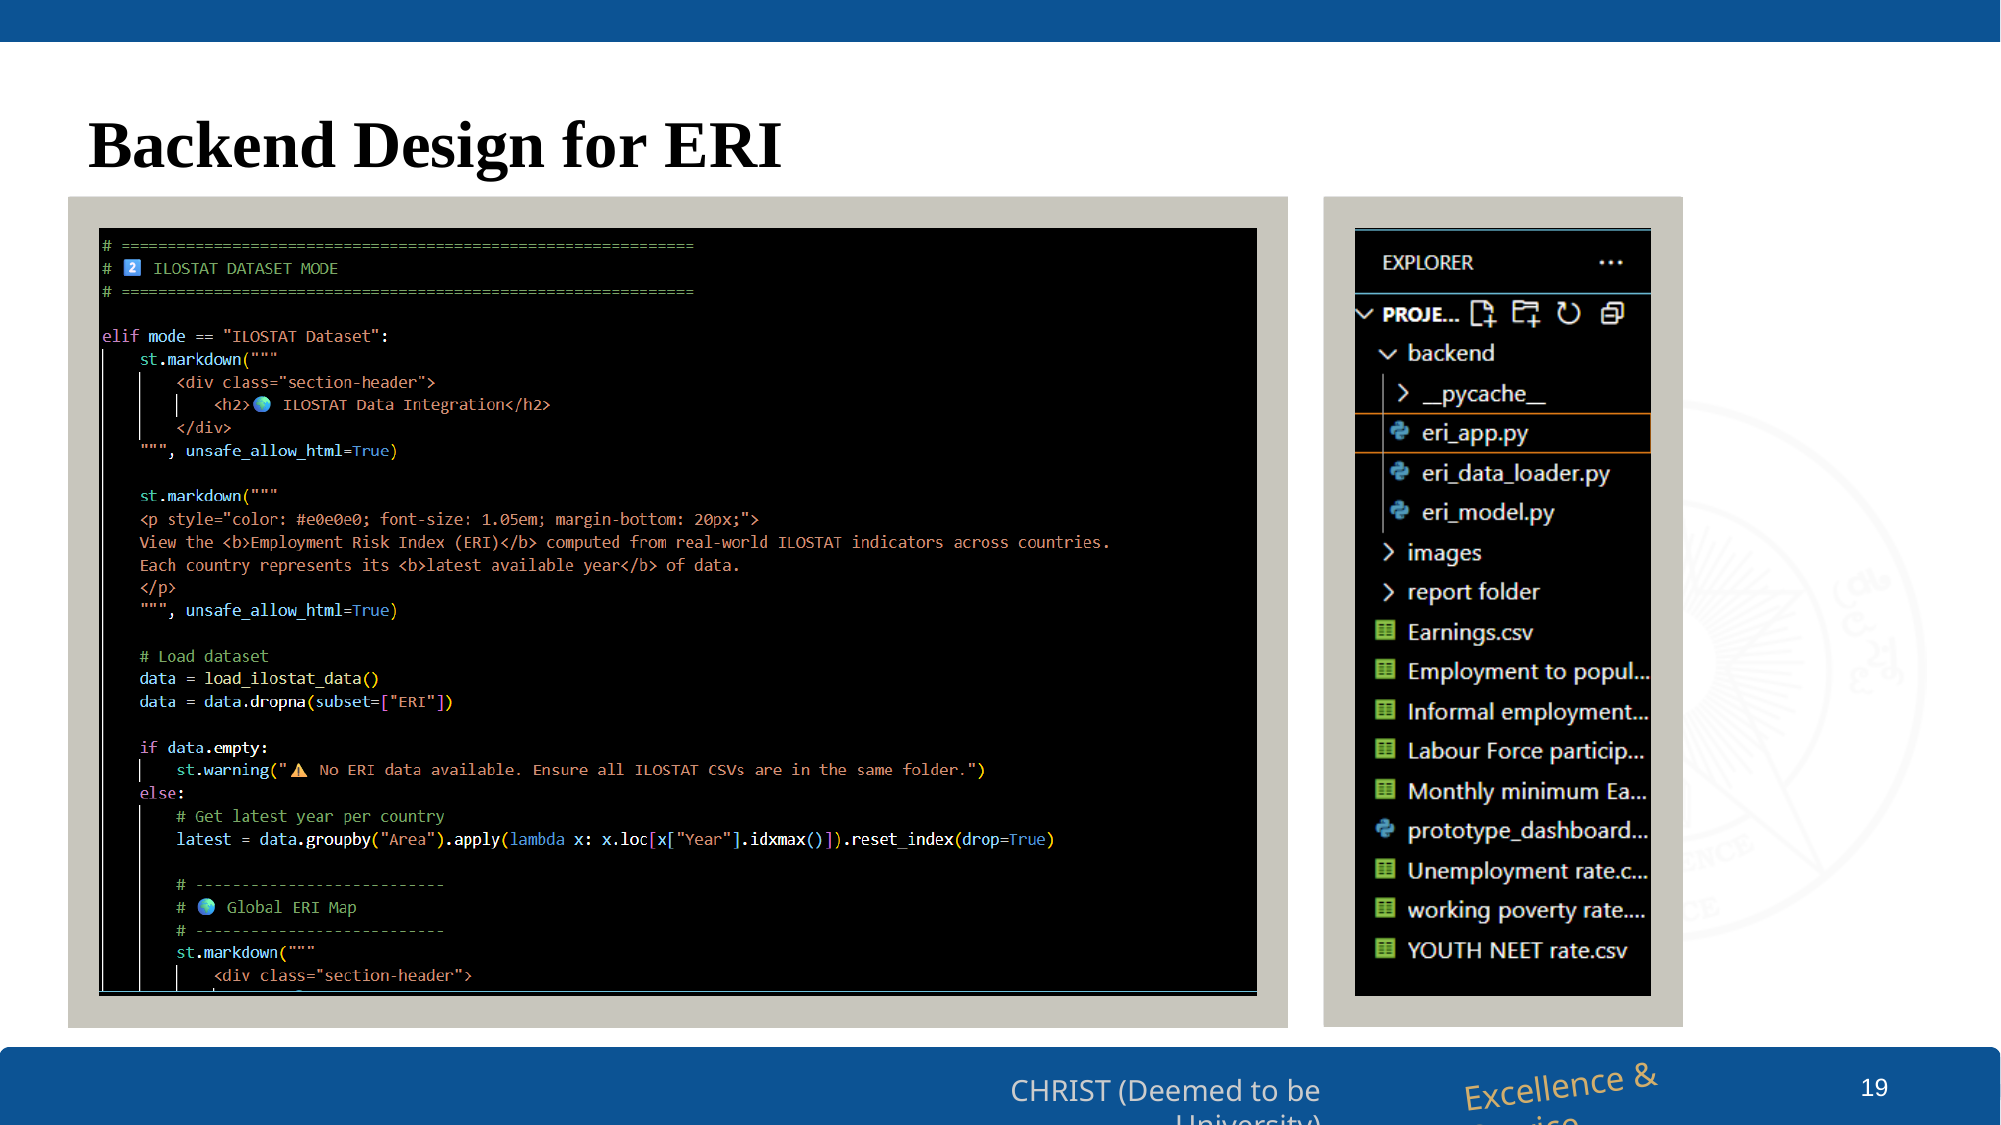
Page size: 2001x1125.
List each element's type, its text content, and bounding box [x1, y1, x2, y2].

title Backend Design for ERI [68, 80, 1932, 206]
picture [99, 228, 1257, 997]
text_box [1840, 1051, 1961, 1118]
picture [1355, 228, 1652, 996]
